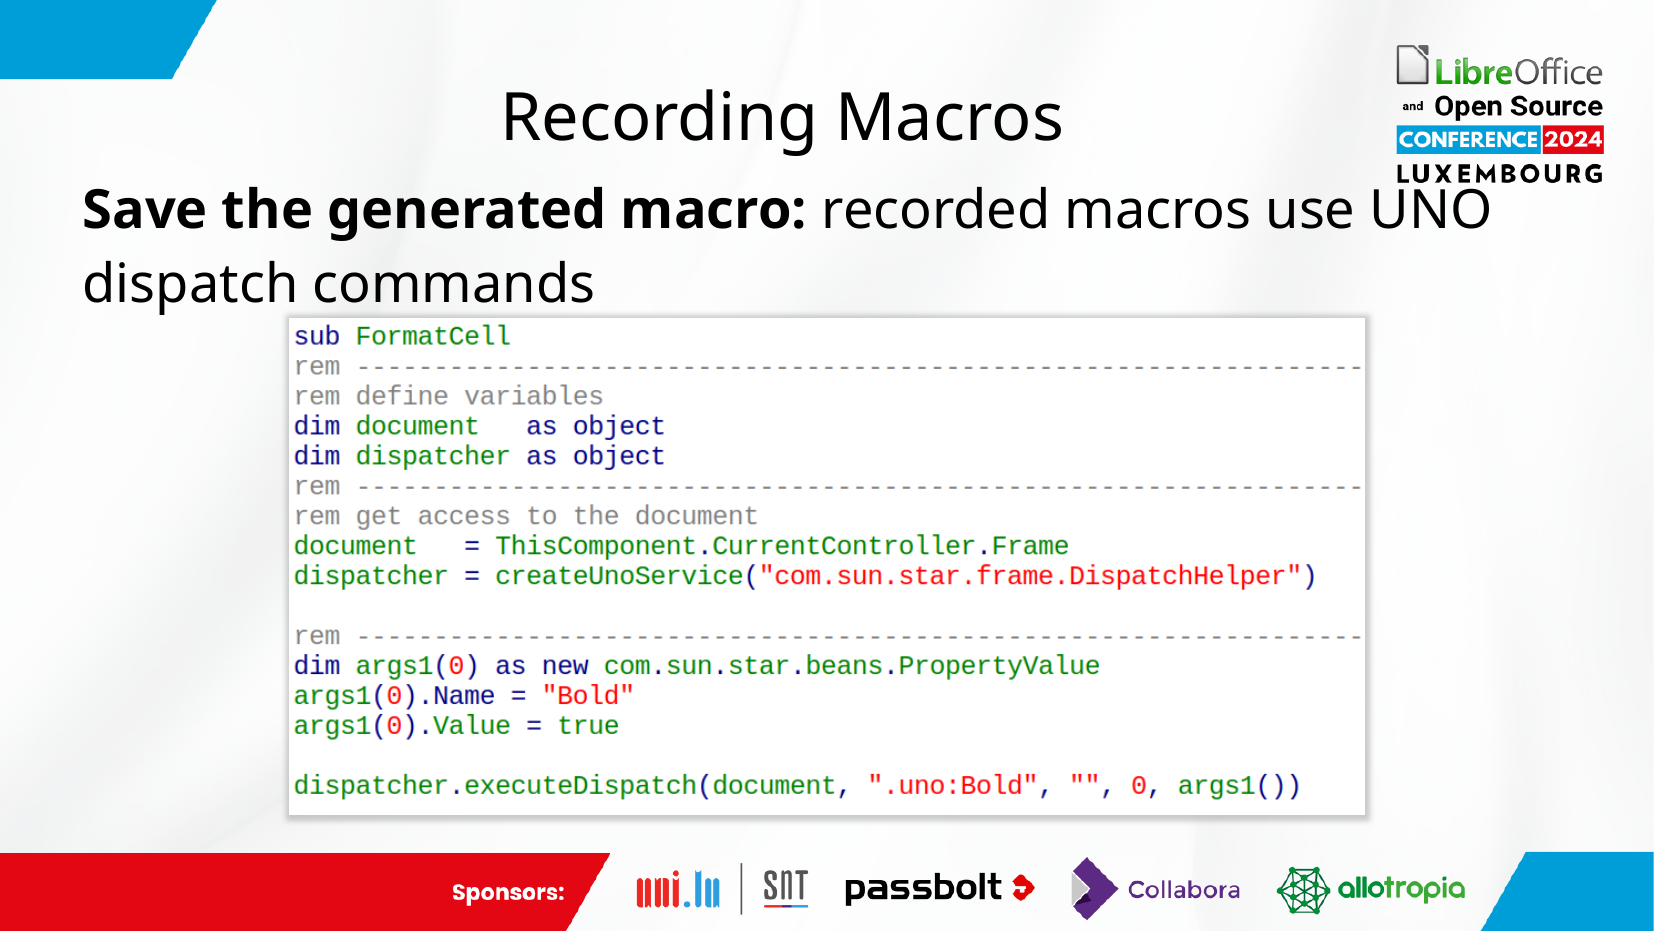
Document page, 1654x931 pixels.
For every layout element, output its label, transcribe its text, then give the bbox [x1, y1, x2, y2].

picture [0, 0, 1654, 931]
title Recording Macros [206, 37, 1359, 170]
list Save the generated macro: recorded macros use UNO dispatch commands [82, 170, 1565, 780]
